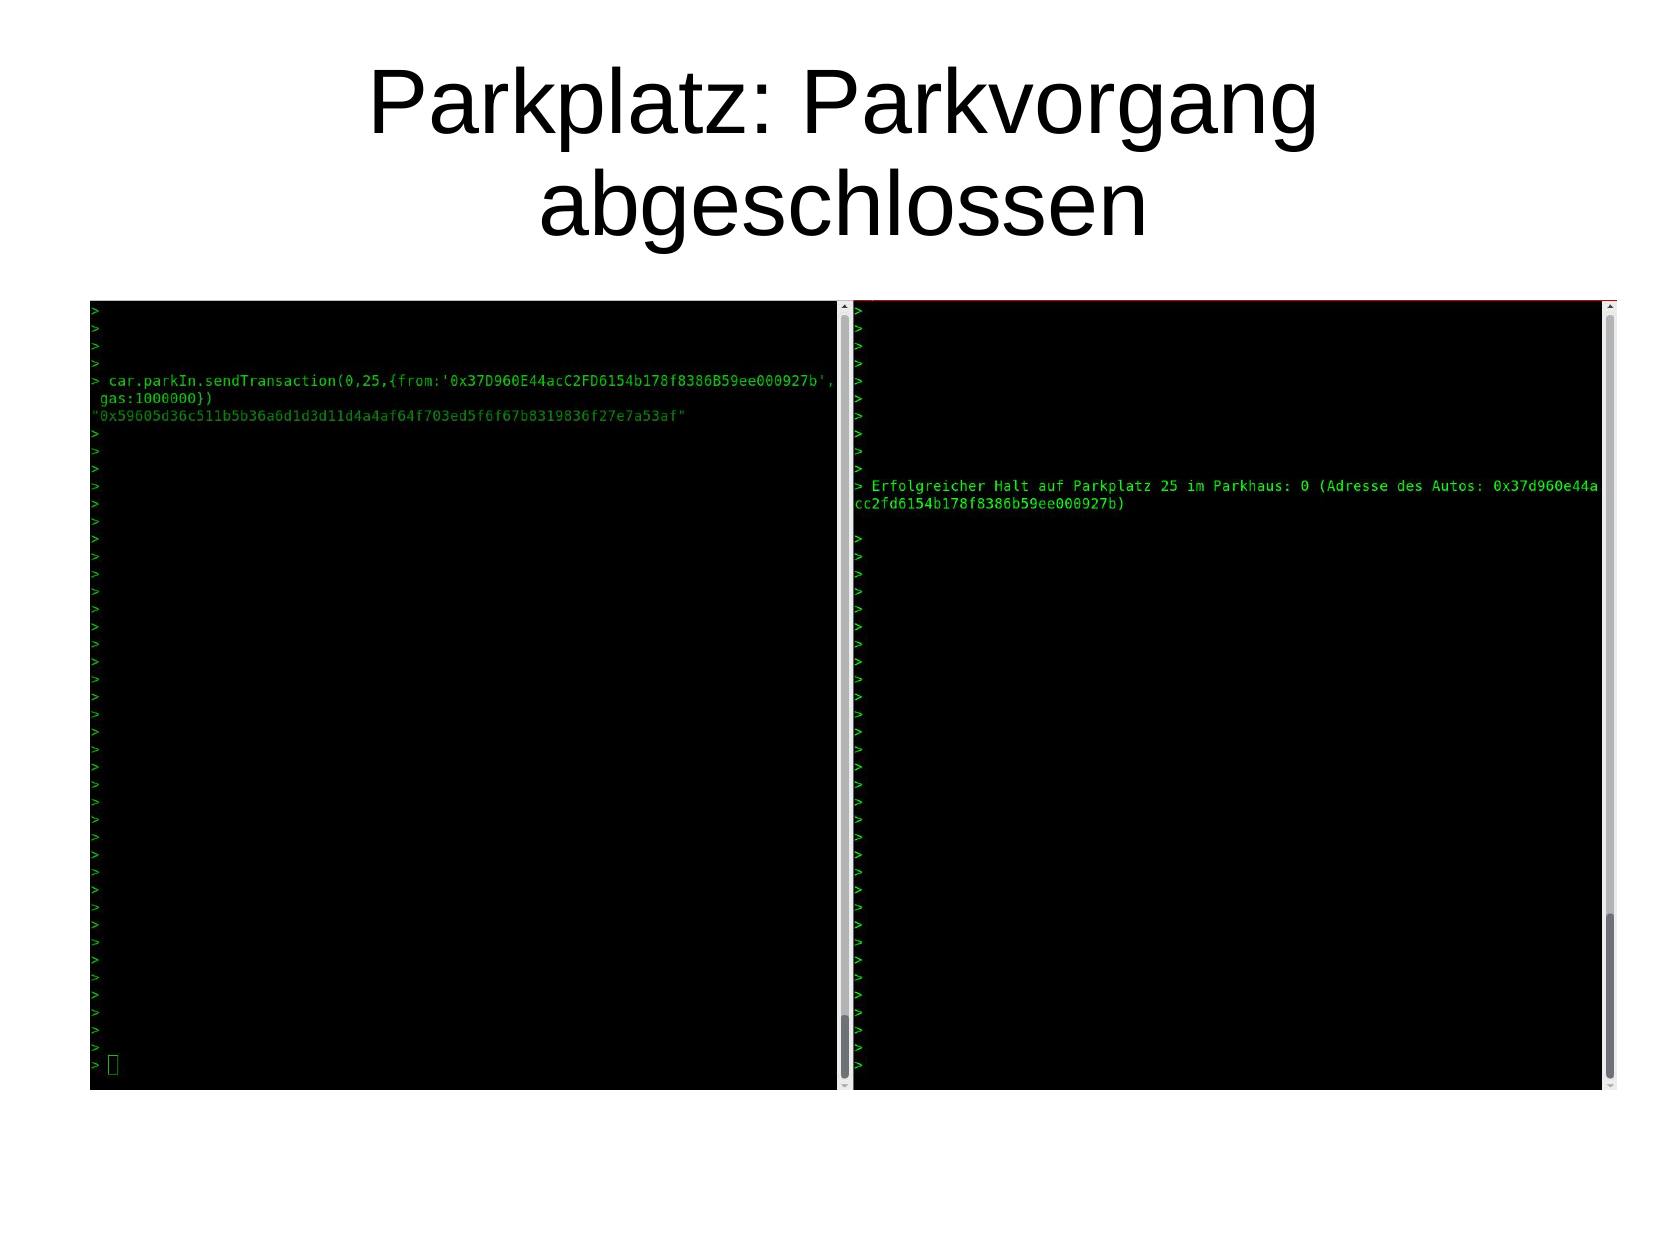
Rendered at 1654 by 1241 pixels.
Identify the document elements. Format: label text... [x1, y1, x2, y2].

picture [90, 300, 1617, 1090]
title Parkplatz: Parkvorgang abgeschlossen [82, 49, 1571, 257]
